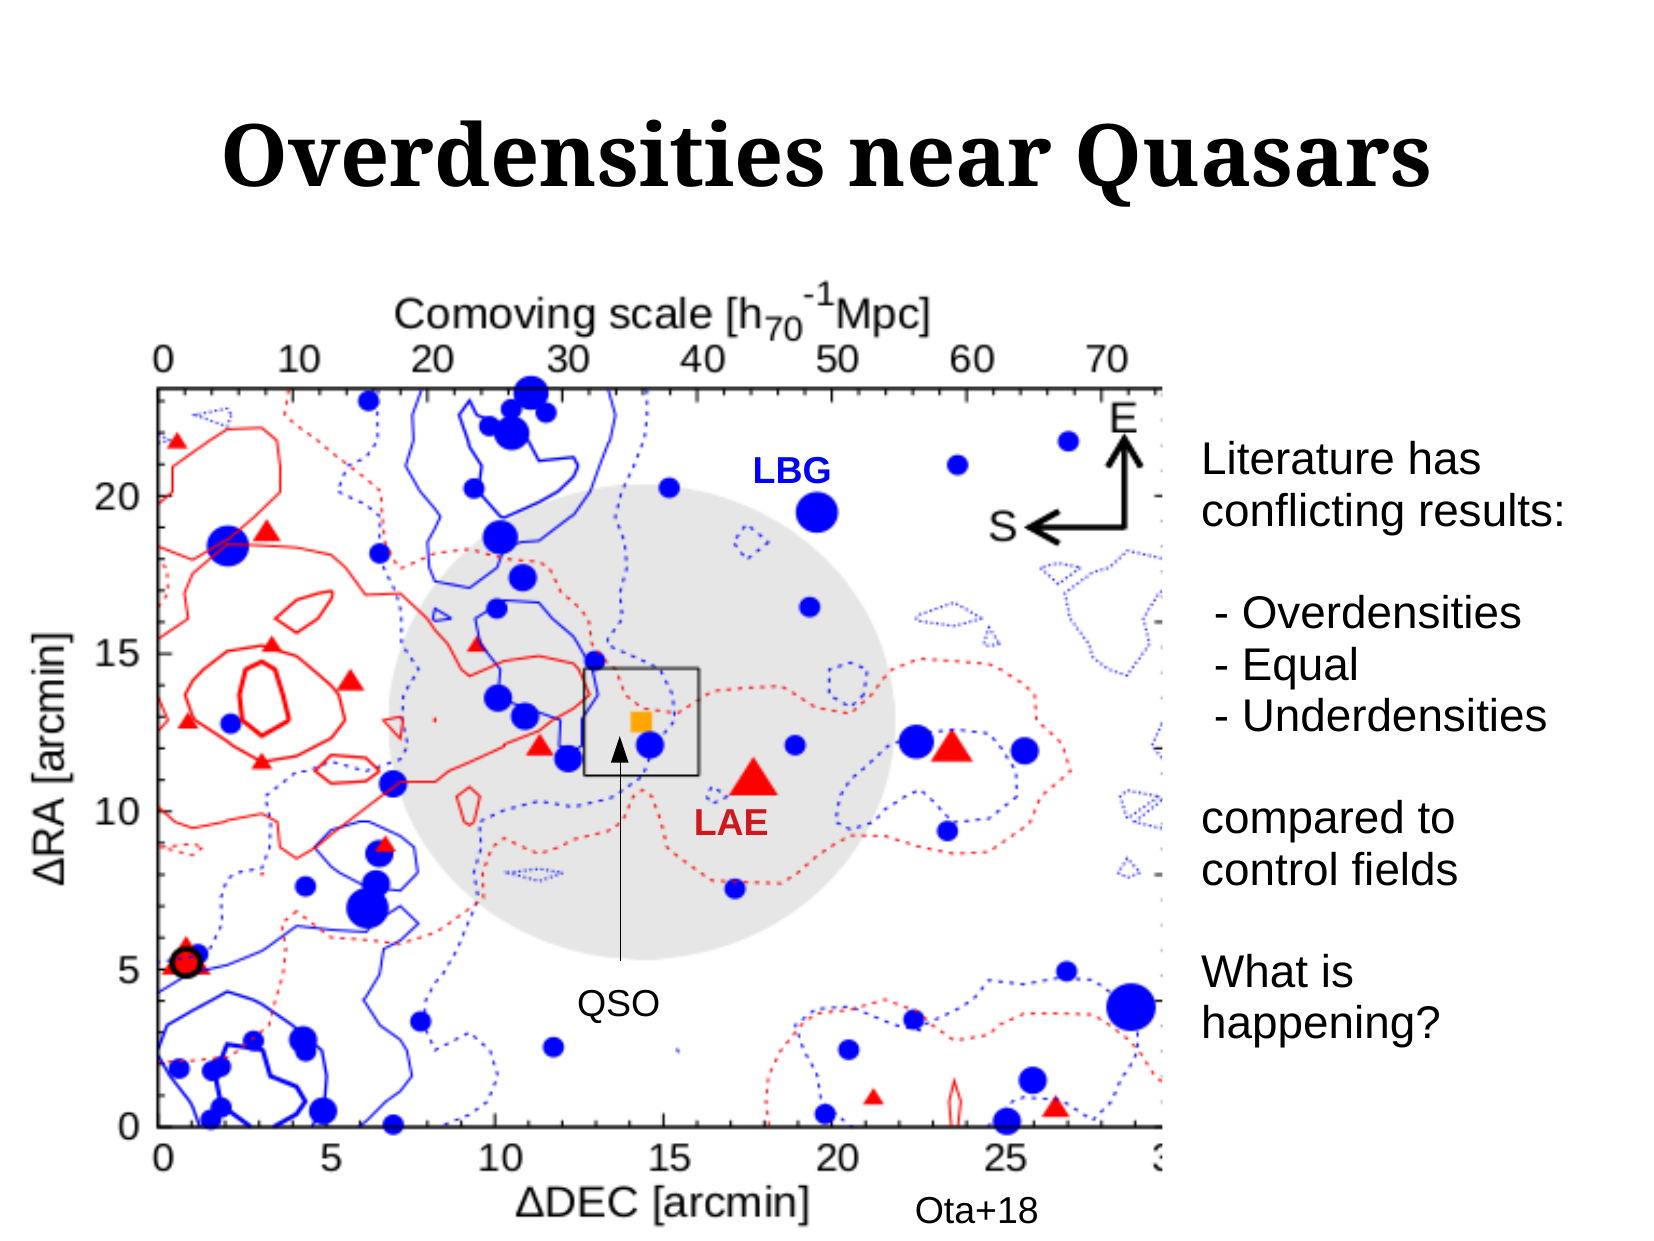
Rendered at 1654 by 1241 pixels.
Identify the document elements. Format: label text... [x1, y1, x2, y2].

text_box LBG [698, 442, 887, 500]
text_box LAE [637, 793, 826, 851]
text_box Literature has conflicting results: - Overdensities - Equal - Underdensities compared to control fields What is happening? [1186, 426, 1599, 1057]
picture [4, 262, 1163, 1236]
text_box Ota+18 [900, 1182, 1163, 1240]
title Overdensities near Quasars [82, 49, 1571, 257]
text_box QSO [525, 975, 713, 1032]
